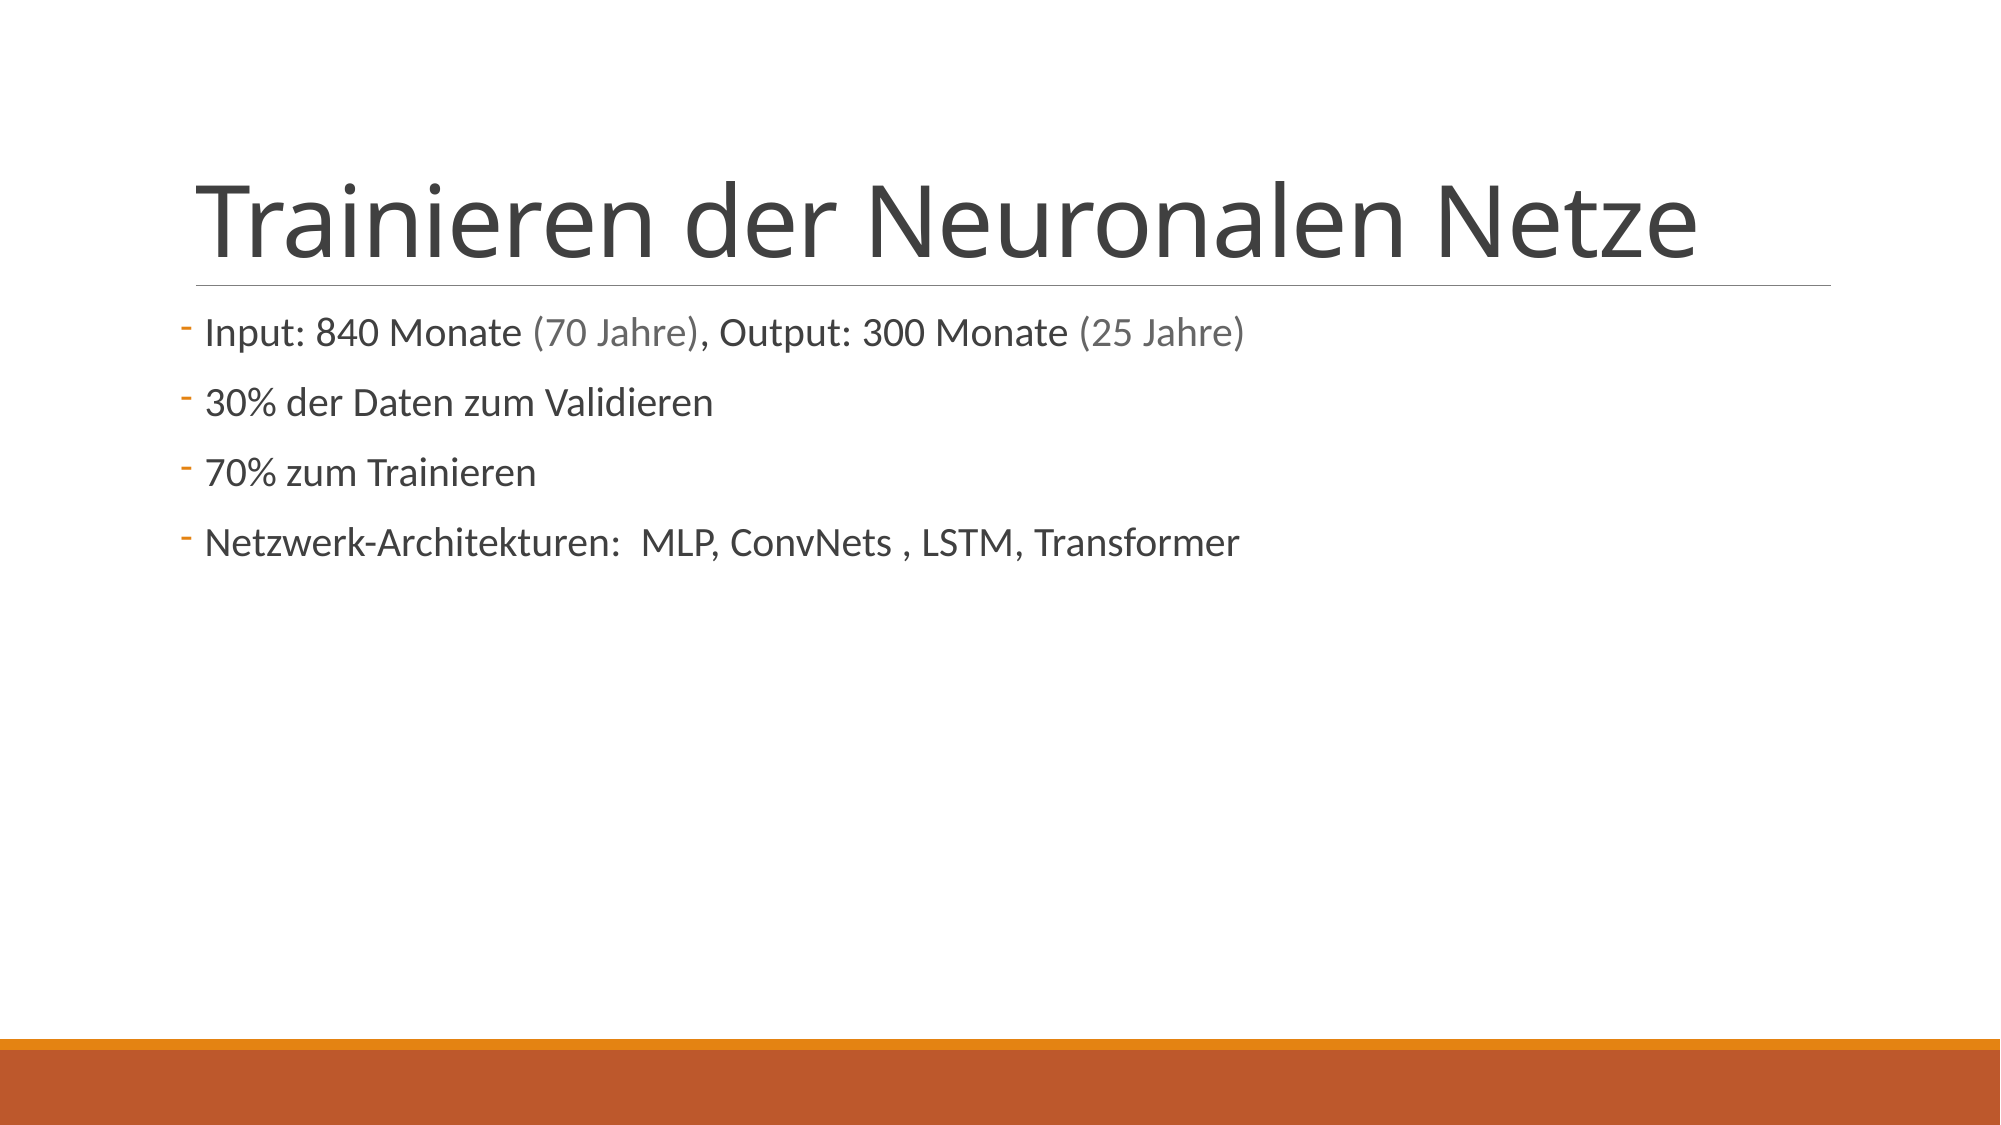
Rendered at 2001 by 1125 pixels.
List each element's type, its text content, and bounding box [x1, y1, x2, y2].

list Input: 840 Monate (70 Jahre), Output: 300 Monate (25 Jahre) 30% der Daten zum Validieren 70% zum Trainieren Netzwerk-Architekturen: MLP, ConvNets , LSTM, Transformer [180, 302, 1831, 963]
title Trainieren der Neuronalen Netze [180, 47, 1831, 286]
